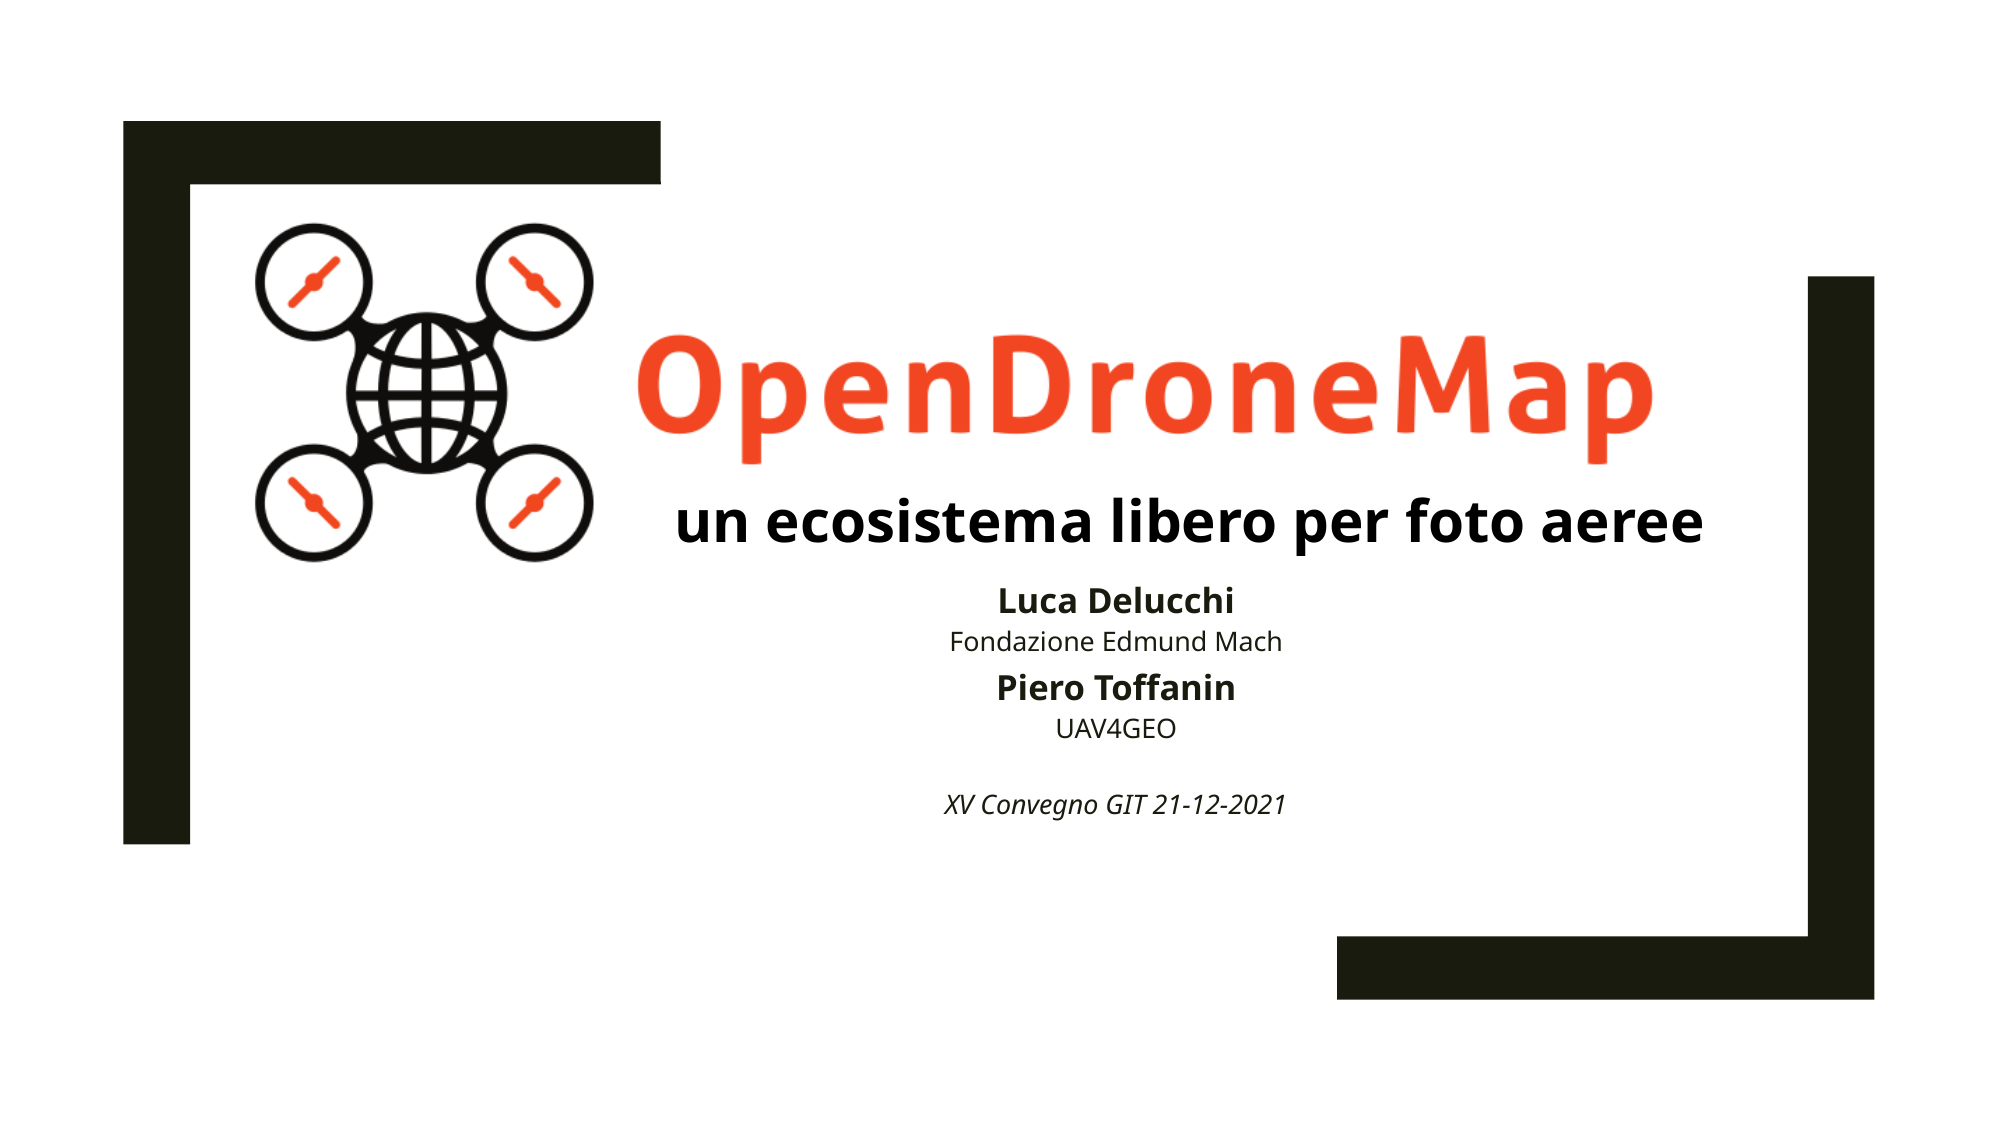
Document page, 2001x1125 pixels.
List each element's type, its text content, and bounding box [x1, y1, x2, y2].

picture [212, 189, 1701, 596]
text_box un ecosistema libero per foto aeree [659, 476, 1720, 562]
subtitle Luca Delucchi Fondazione Edmund Mach Piero Toffanin UAV4GEO XV Convegno GIT 21-12-2021 [555, 566, 1677, 831]
